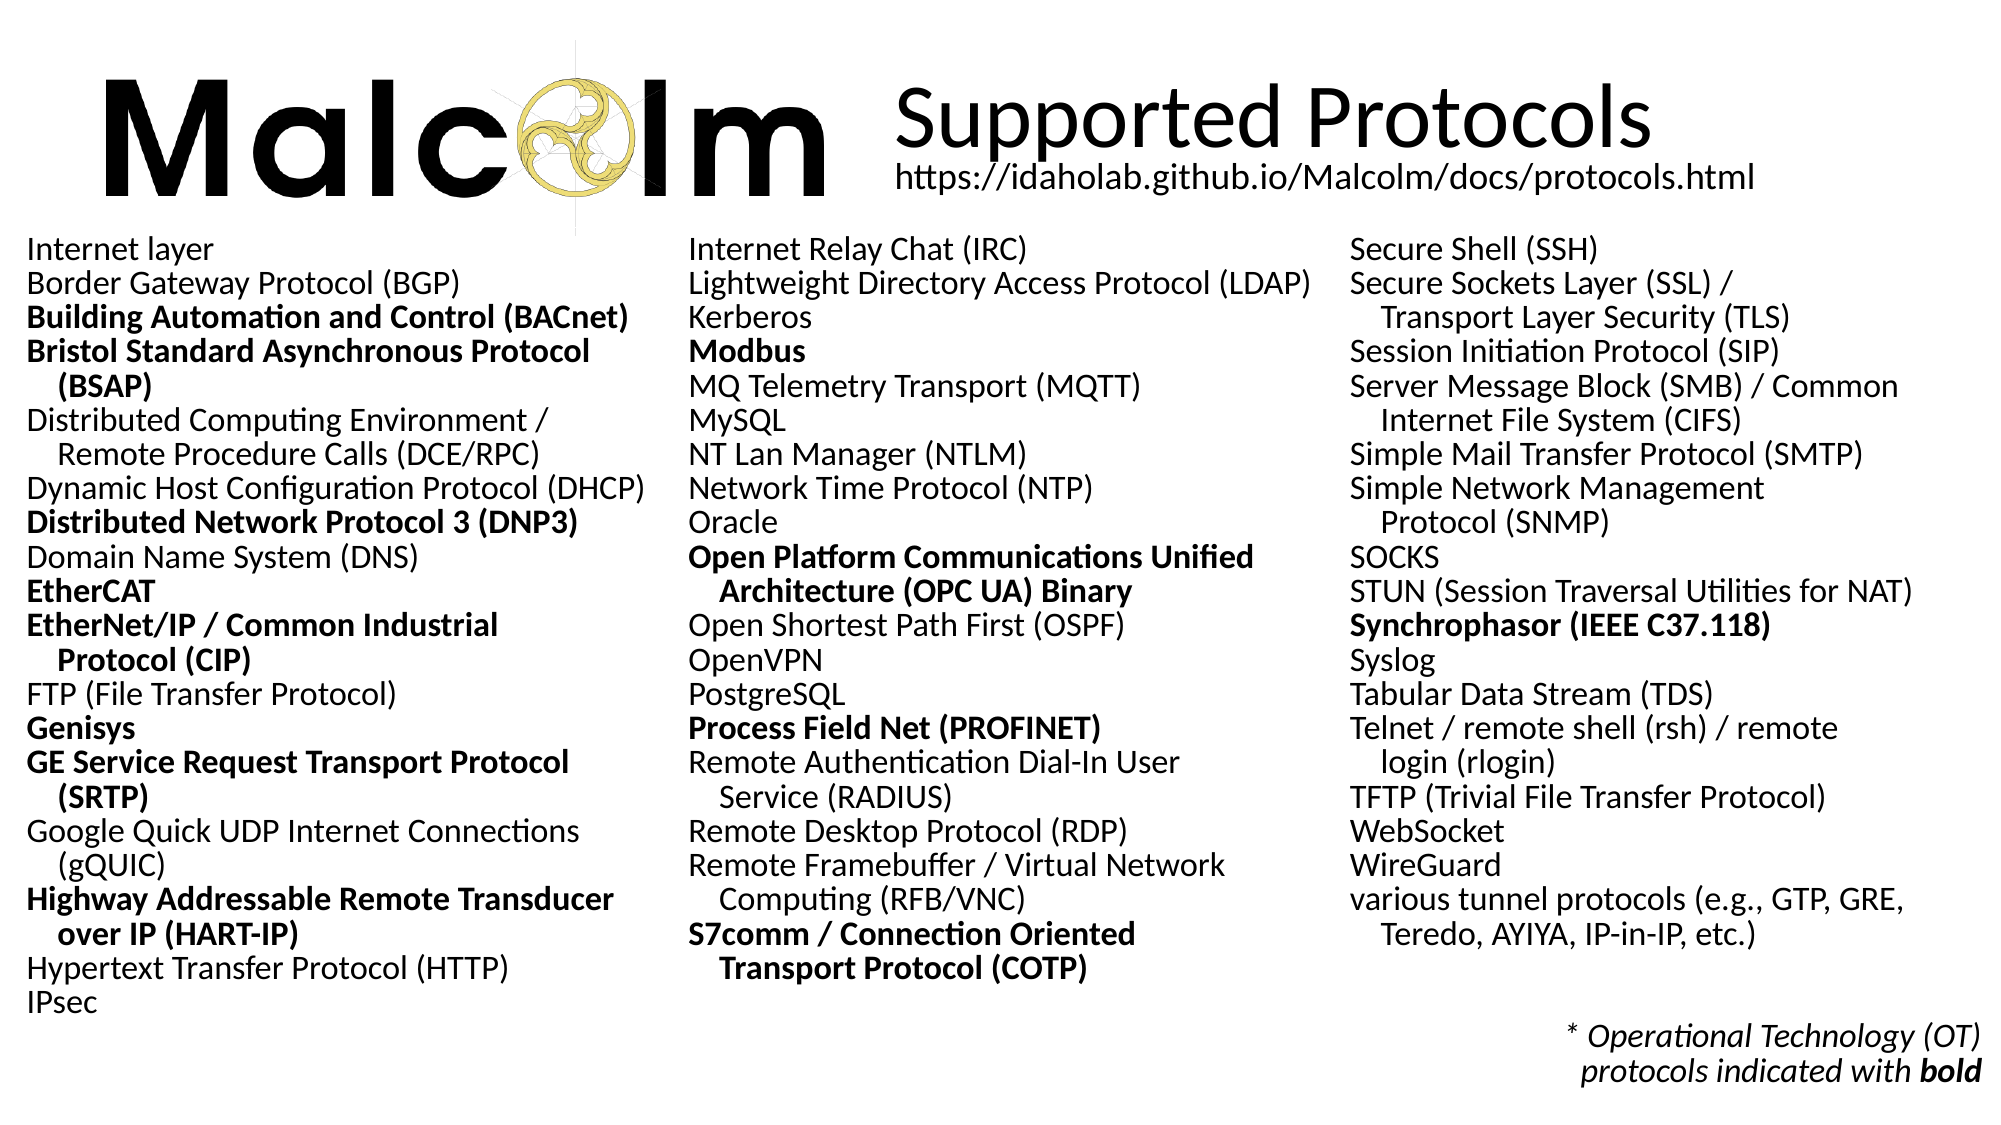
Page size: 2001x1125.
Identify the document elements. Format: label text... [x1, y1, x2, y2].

picture [106, 40, 824, 227]
text_box https://idaholab.github.io/Malcolm/docs/protocols.html [879, 177, 1772, 205]
table_header Internet layer Border Gateway Protocol (BGP) Building Automation and Control (BACnet) Bristol Standard Asynchronous Protocol (BSAP) Distributed Computing Environment / Remote Procedure Calls (DCE/RPC) Dynamic Host Configuration Protocol (DHCP) Distributed Network Protocol 3 (DNP3) Domain Name System (DNS) EtherCAT EtherNet/IP / Common Industrial Protocol (CIP) FTP (File Transfer Protocol) Genisys GE Service Request Transport Protocol (SRTP) Google Quick UDP Internet Connections (gQUIC) Highway Addressable Remote Transducer over IP (HART-IP) Hypertext Transfer Protocol (HTTP) IPsec [13, 228, 673, 1103]
table_header Internet Relay Chat (IRC) Lightweight Directory Access Protocol (LDAP) Kerberos Modbus MQ Telemetry Transport (MQTT) MySQL NT Lan Manager (NTLM) Network Time Protocol (NTP) Oracle Open Platform Communications Unified Architecture (OPC UA) Binary Open Shortest Path First (OSPF) OpenVPN PostgreSQL Process Field Net (PROFINET) Remote Authentication Dial-In User Service (RADIUS) Remote Desktop Protocol (RDP) Remote Framebuffer / Virtual Network Computing (RFB/VNC) S7comm / Connection Oriented Transport Protocol (COTP) [674, 228, 1335, 1103]
title Supported Protocols [879, 59, 1859, 177]
table_header Secure Shell (SSH) Secure Sockets Layer (SSL) / Transport Layer Security (TLS) Session Initiation Protocol (SIP) Server Message Block (SMB) / Common Internet File System (CIFS) Simple Mail Transfer Protocol (SMTP) Simple Network Management Protocol (SNMP) SOCKS STUN (Session Traversal Utilities for NAT) Synchrophasor (IEEE C37.118) Syslog Tabular Data Stream (TDS) Telnet / remote shell (rsh) / remote login (rlogin) TFTP (Trivial File Transfer Protocol) WebSocket WireGuard various tunnel protocols (e.g., GTP, GRE, Teredo, AYIYA, IP-in-IP, etc.) * Operational Technology (OT) protocols indicated with bold [1336, 228, 1997, 1103]
